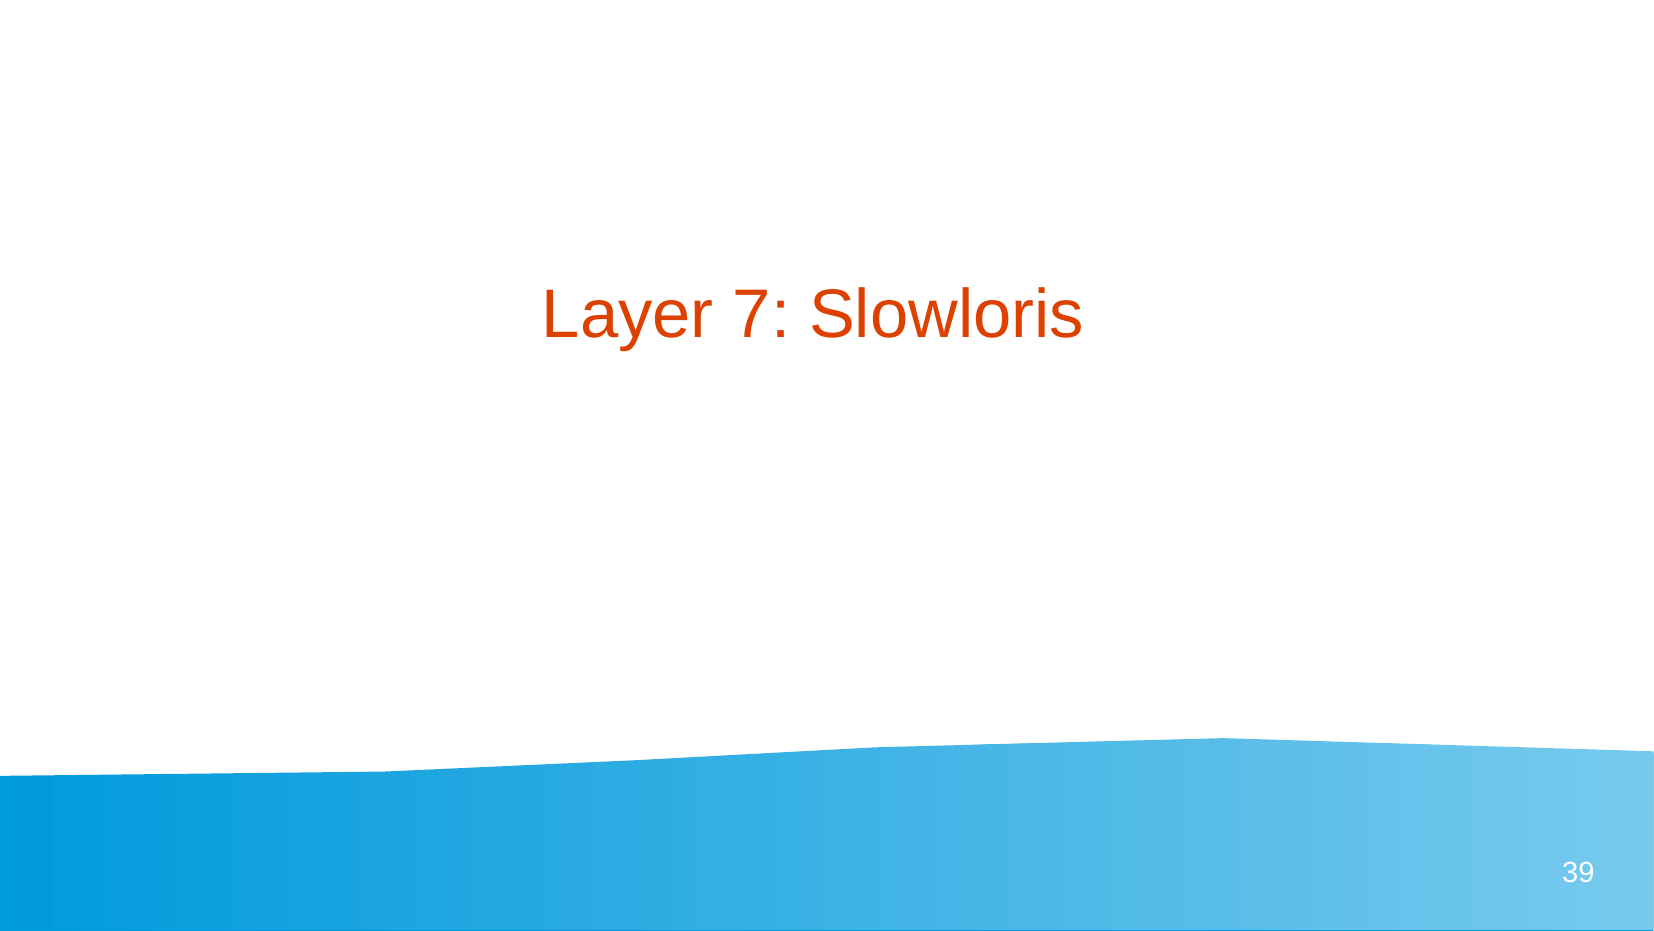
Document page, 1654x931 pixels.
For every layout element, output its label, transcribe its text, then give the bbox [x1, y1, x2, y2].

title Layer 7: Slowloris [75, 225, 1552, 403]
